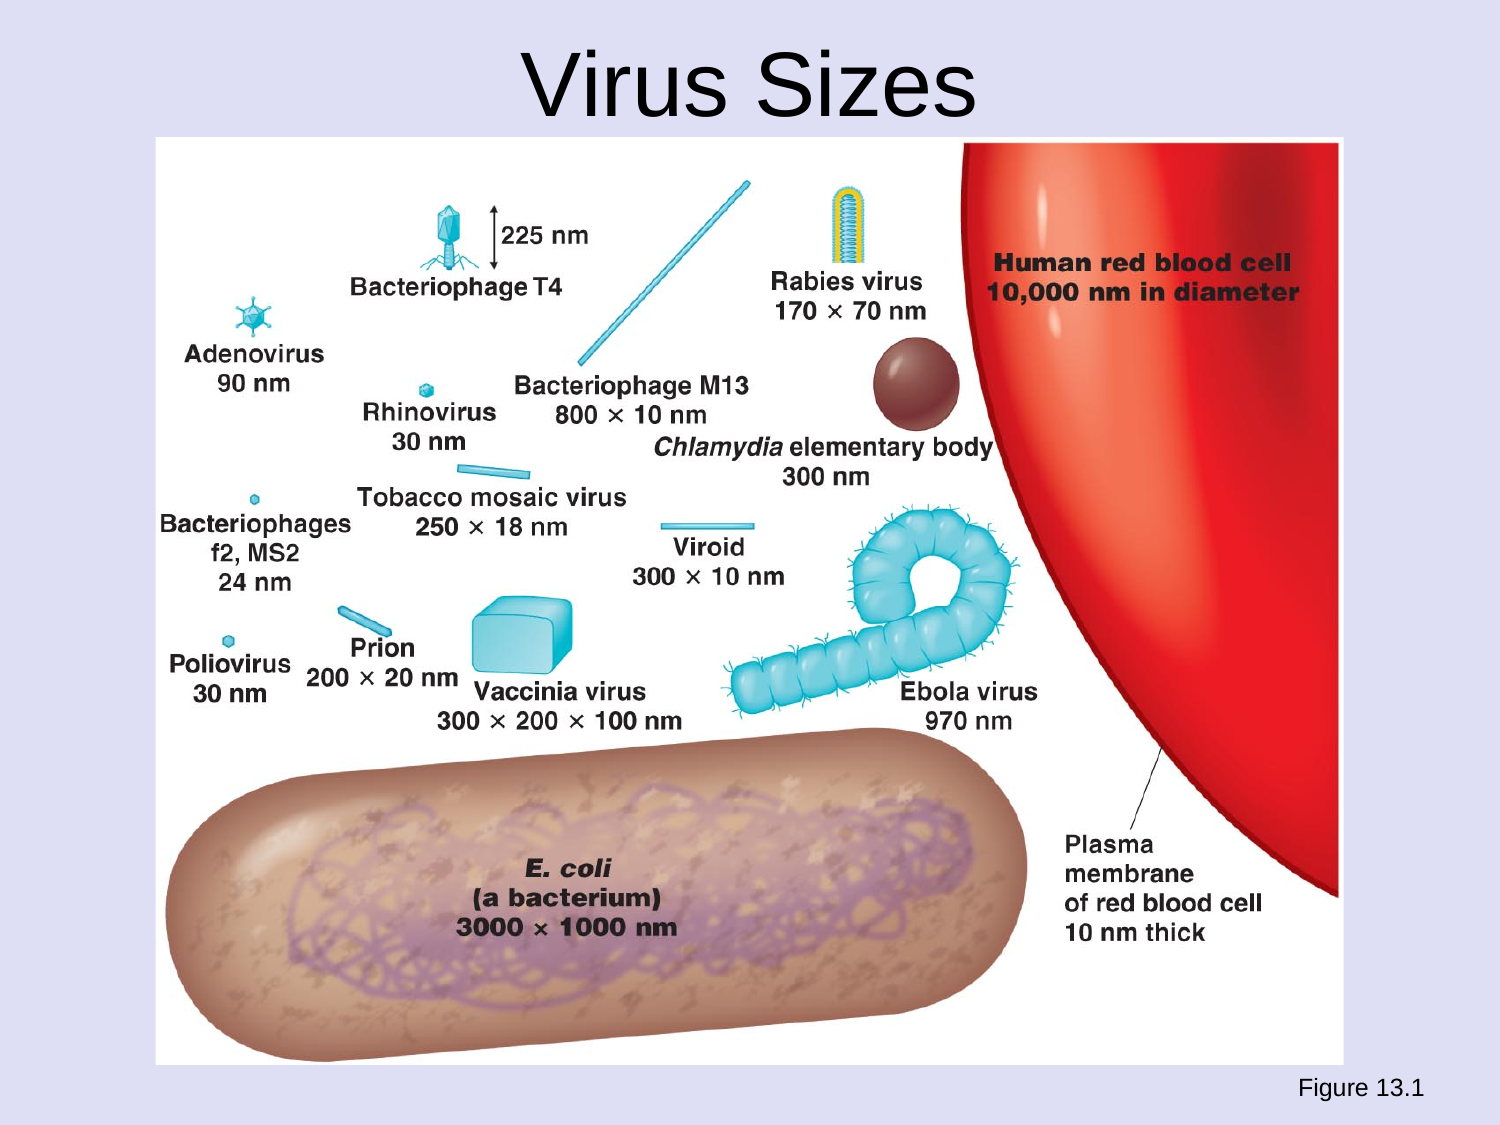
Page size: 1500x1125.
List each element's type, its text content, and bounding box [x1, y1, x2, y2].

picture [155, 137, 1344, 1065]
text_box Figure 13.1 [1283, 1063, 1484, 1109]
title Virus Sizes [75, 24, 1426, 130]
